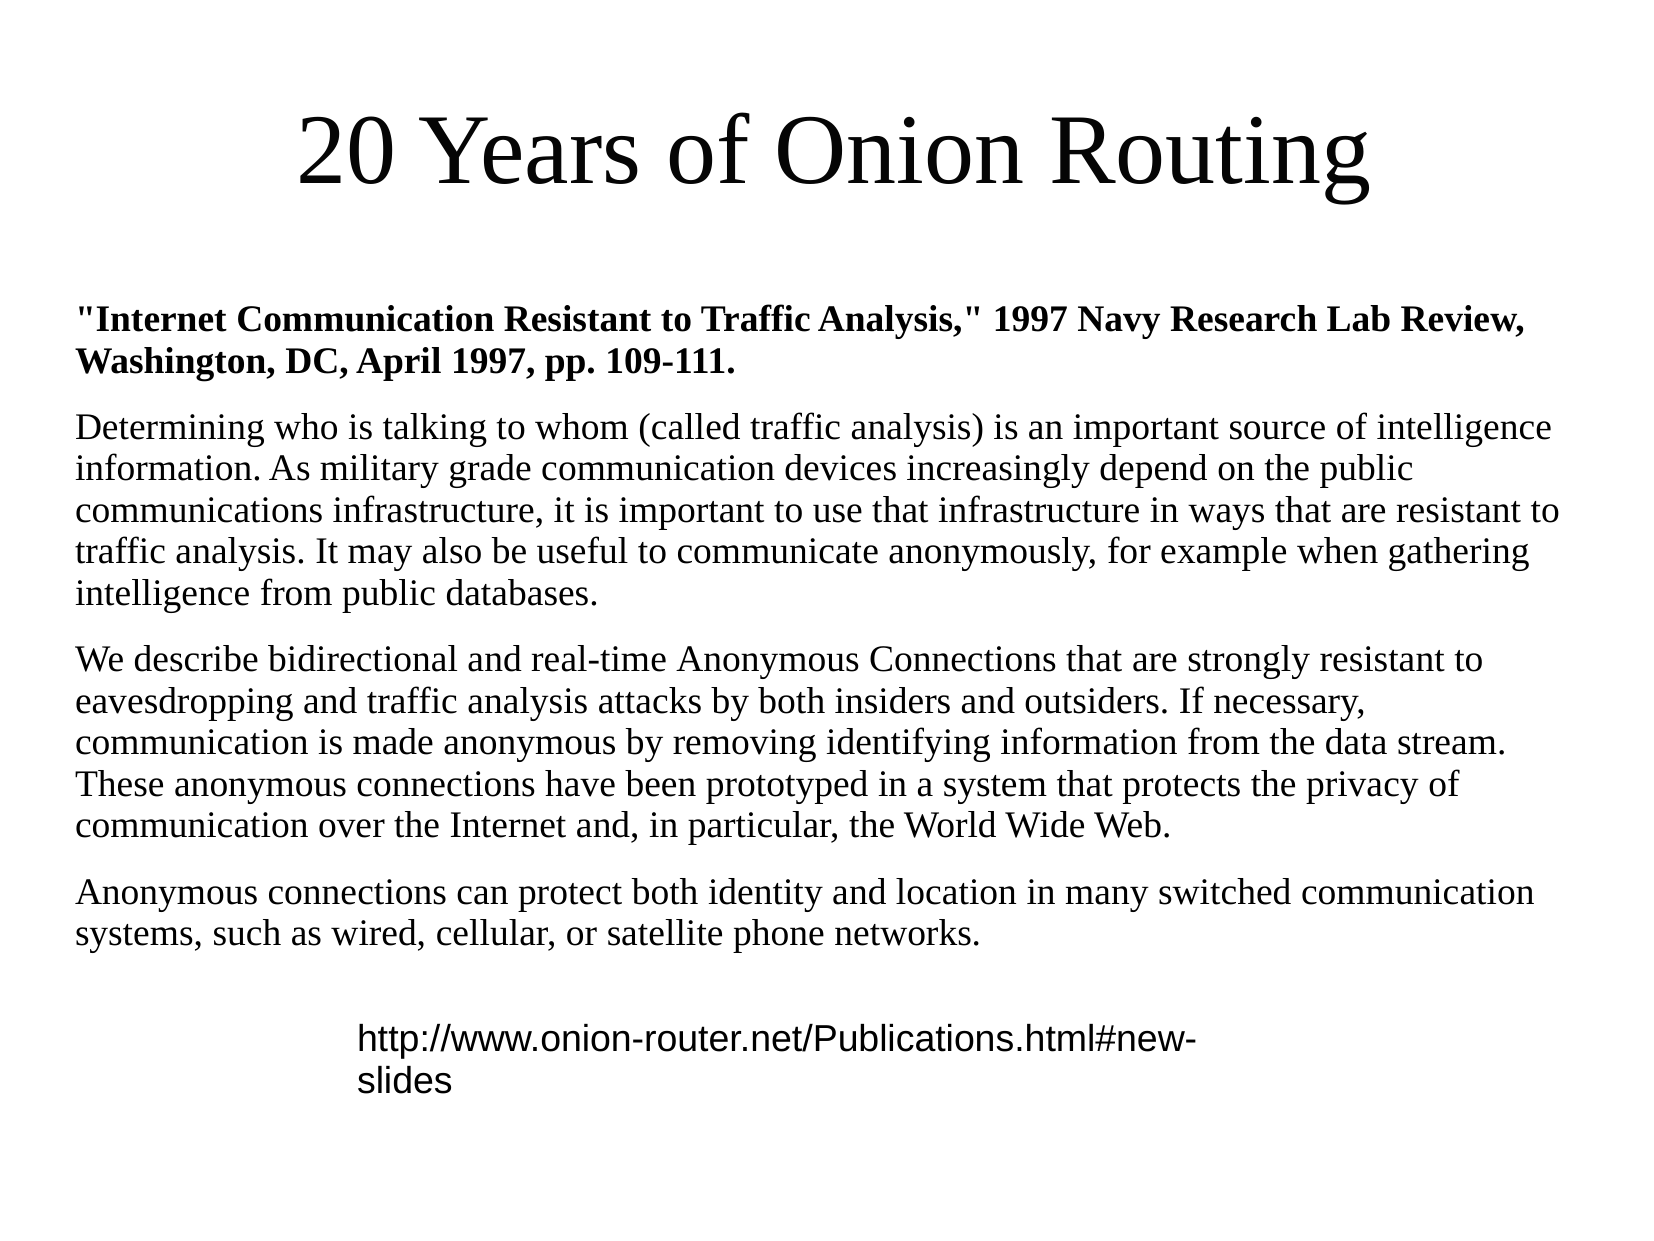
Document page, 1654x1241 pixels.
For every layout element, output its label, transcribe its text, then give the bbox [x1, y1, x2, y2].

text_box http://www.onion-router.net/Publications.html#new-slides [342, 1022, 1308, 1068]
title 20 Years of Onion Routing [75, 47, 1594, 253]
subtitle "Internet Communication Resistant to Traffic Analysis," 1997 Navy Research Lab Review, Washington, DC, April 1997, pp. 109-111. Determining who is talking to whom (called traffic analysis) is an important source of intelligence information. As military grade communication devices increasingly depend on the public communications infrastructure, it is important to use that infrastructure in ways that are resistant to traffic analysis. It may also be useful to communicate anonymously, for example when gathering intelligence from public databases. We describe bidirectional and real-time Anonymous Connections that are strongly resistant to eavesdropping and traffic analysis attacks by both insiders and outsiders. If necessary, communication is made anonymous by removing identifying information from the data stream. These anonymous connections have been prototyped in a system that protects the privacy of communication over the Internet and, in particular, the World Wide Web. Anonymous connections can protect both identity and location in many switched communication systems, such as wired, cellular, or satellite phone networks. [75, 296, 1594, 1022]
